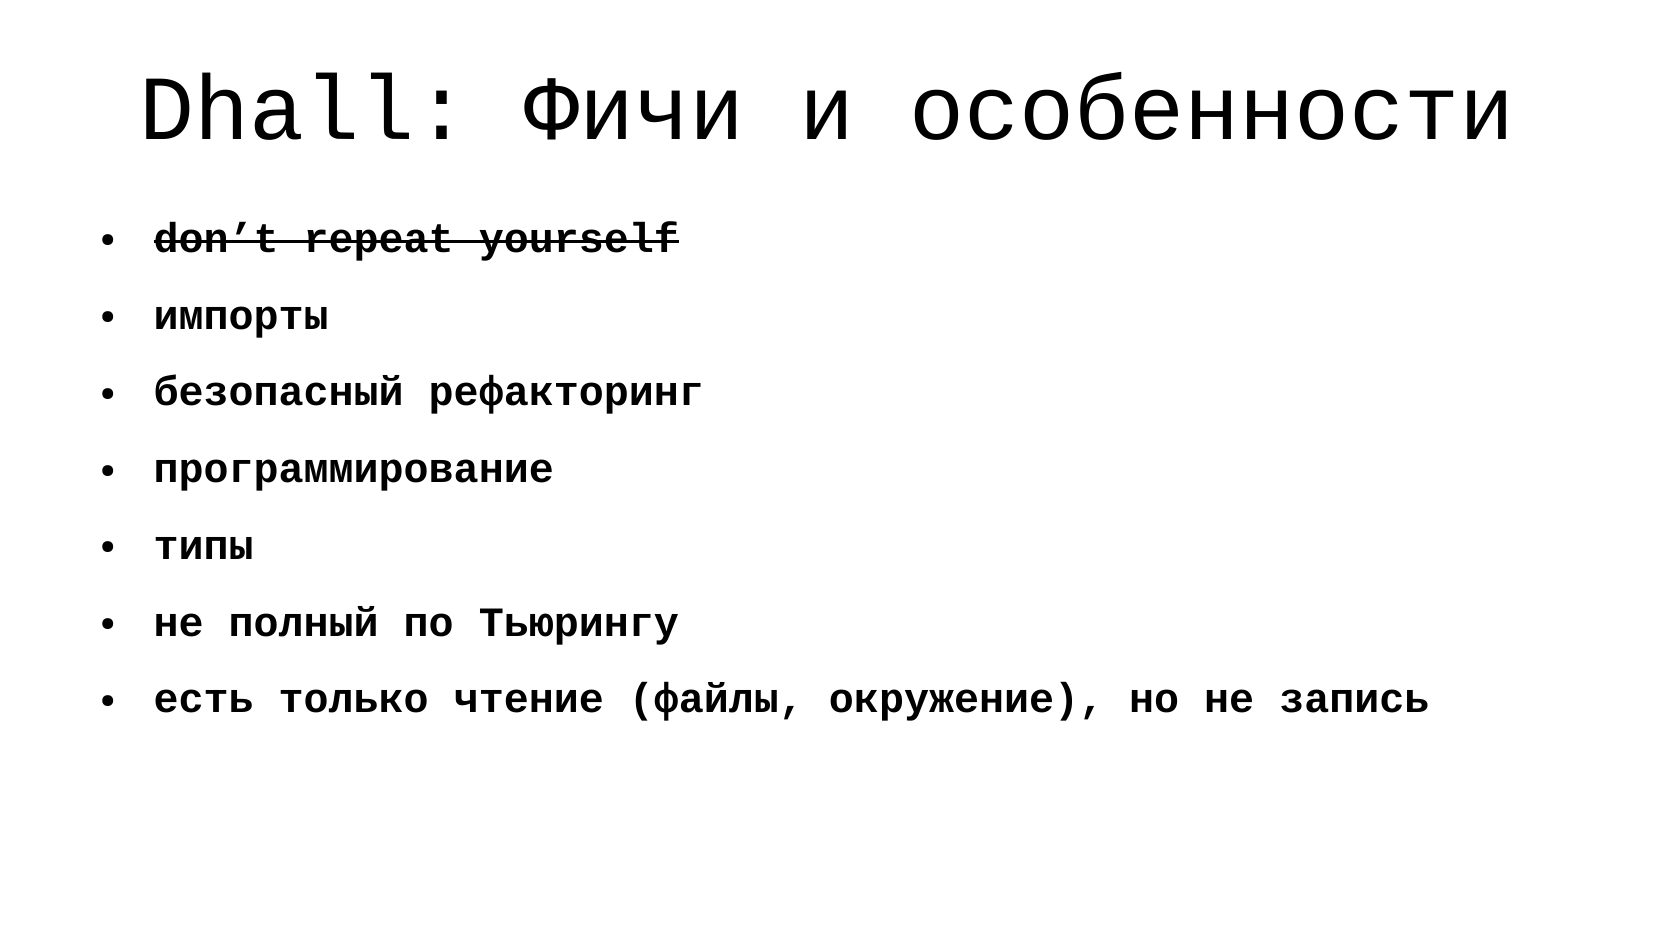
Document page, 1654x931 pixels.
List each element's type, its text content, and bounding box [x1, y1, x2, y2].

list don’t repeat yourself импорты безопасный рефакторинг программирование типы не полный по Тьюрингу есть только чтение (файлы, окружение), но не запись [82, 217, 1571, 844]
title Dhall: Фичи и особенности [82, 37, 1571, 193]
